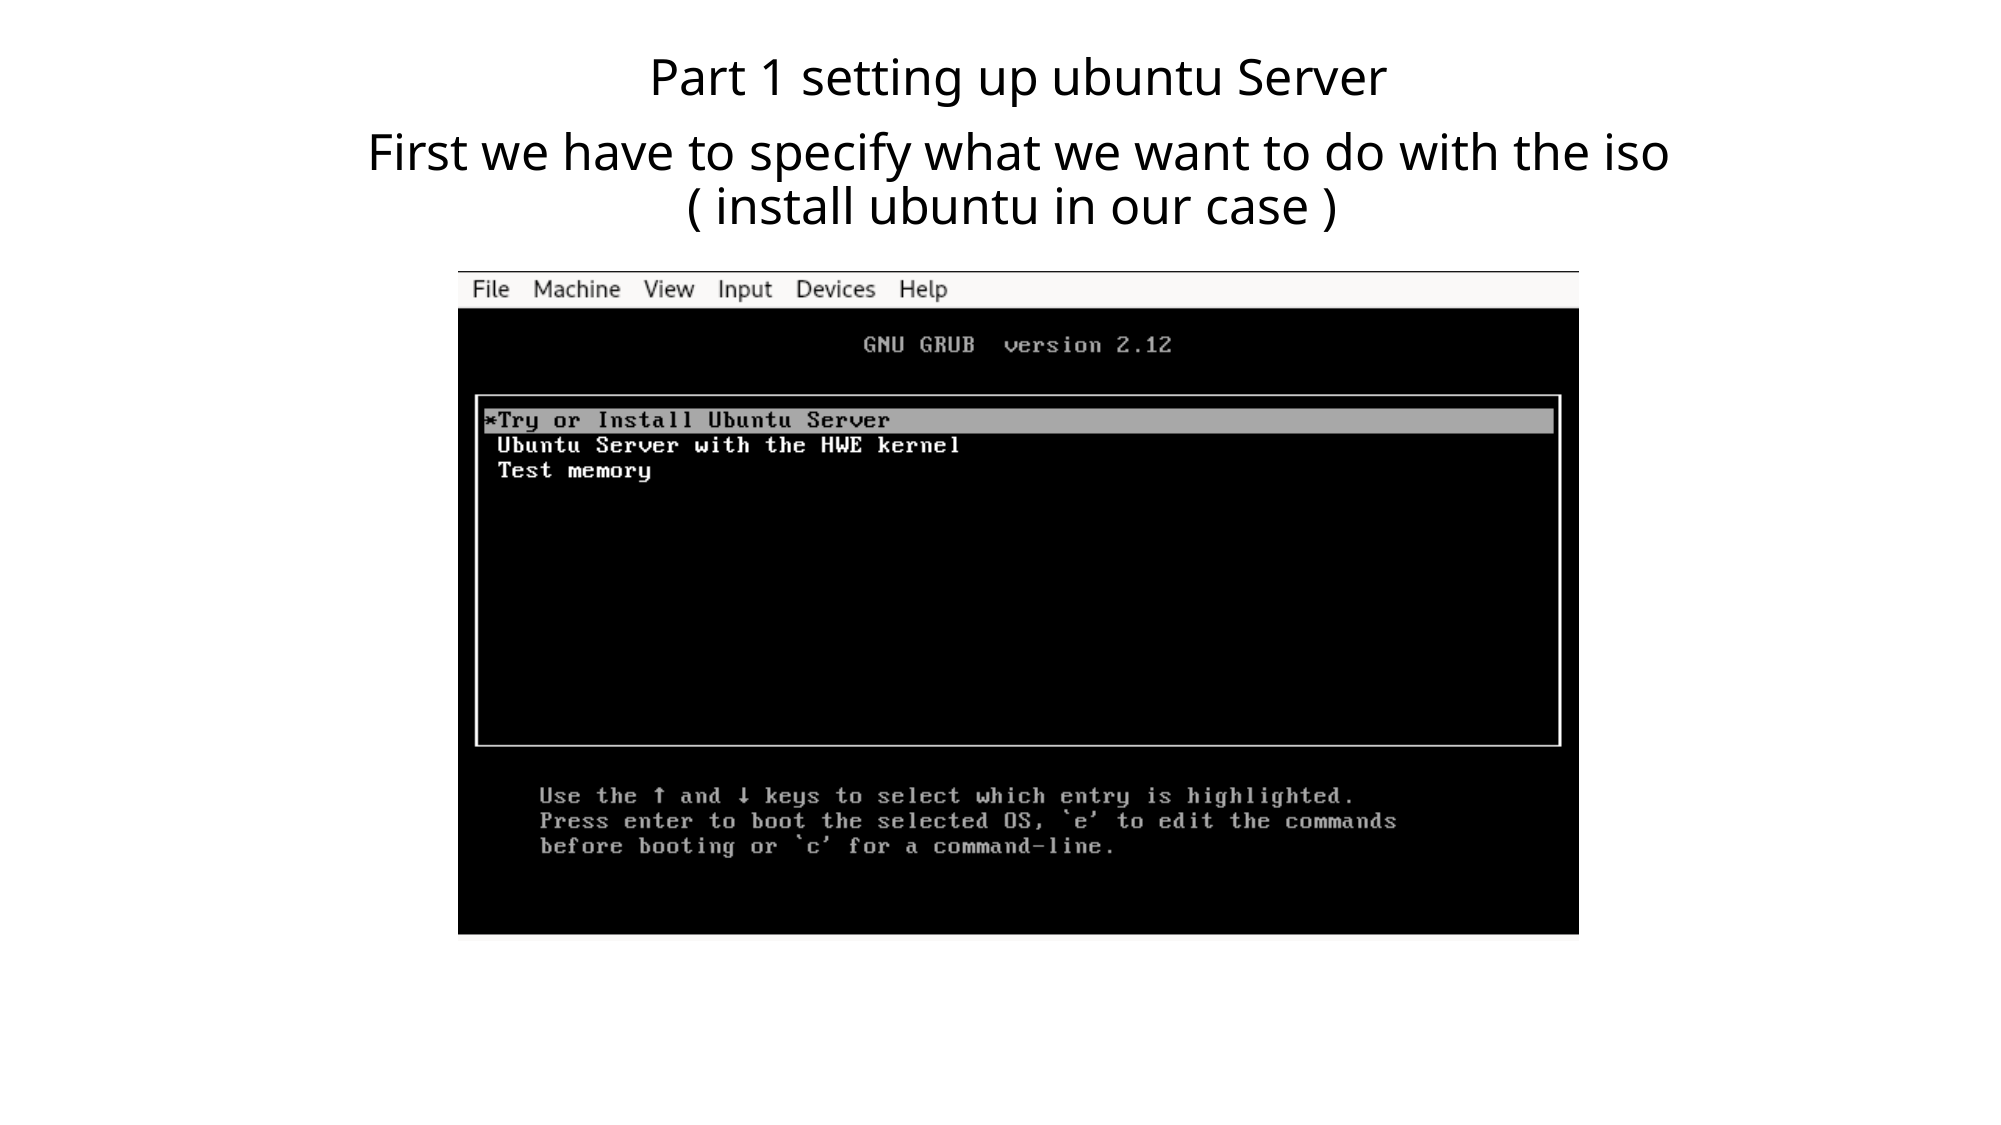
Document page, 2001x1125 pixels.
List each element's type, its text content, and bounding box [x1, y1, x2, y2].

picture [458, 271, 1579, 941]
subtitle Part 1 setting up ubuntu Server First we have to specify what we want to do with the iso ( install ubuntu in our case ) [269, 45, 1770, 271]
